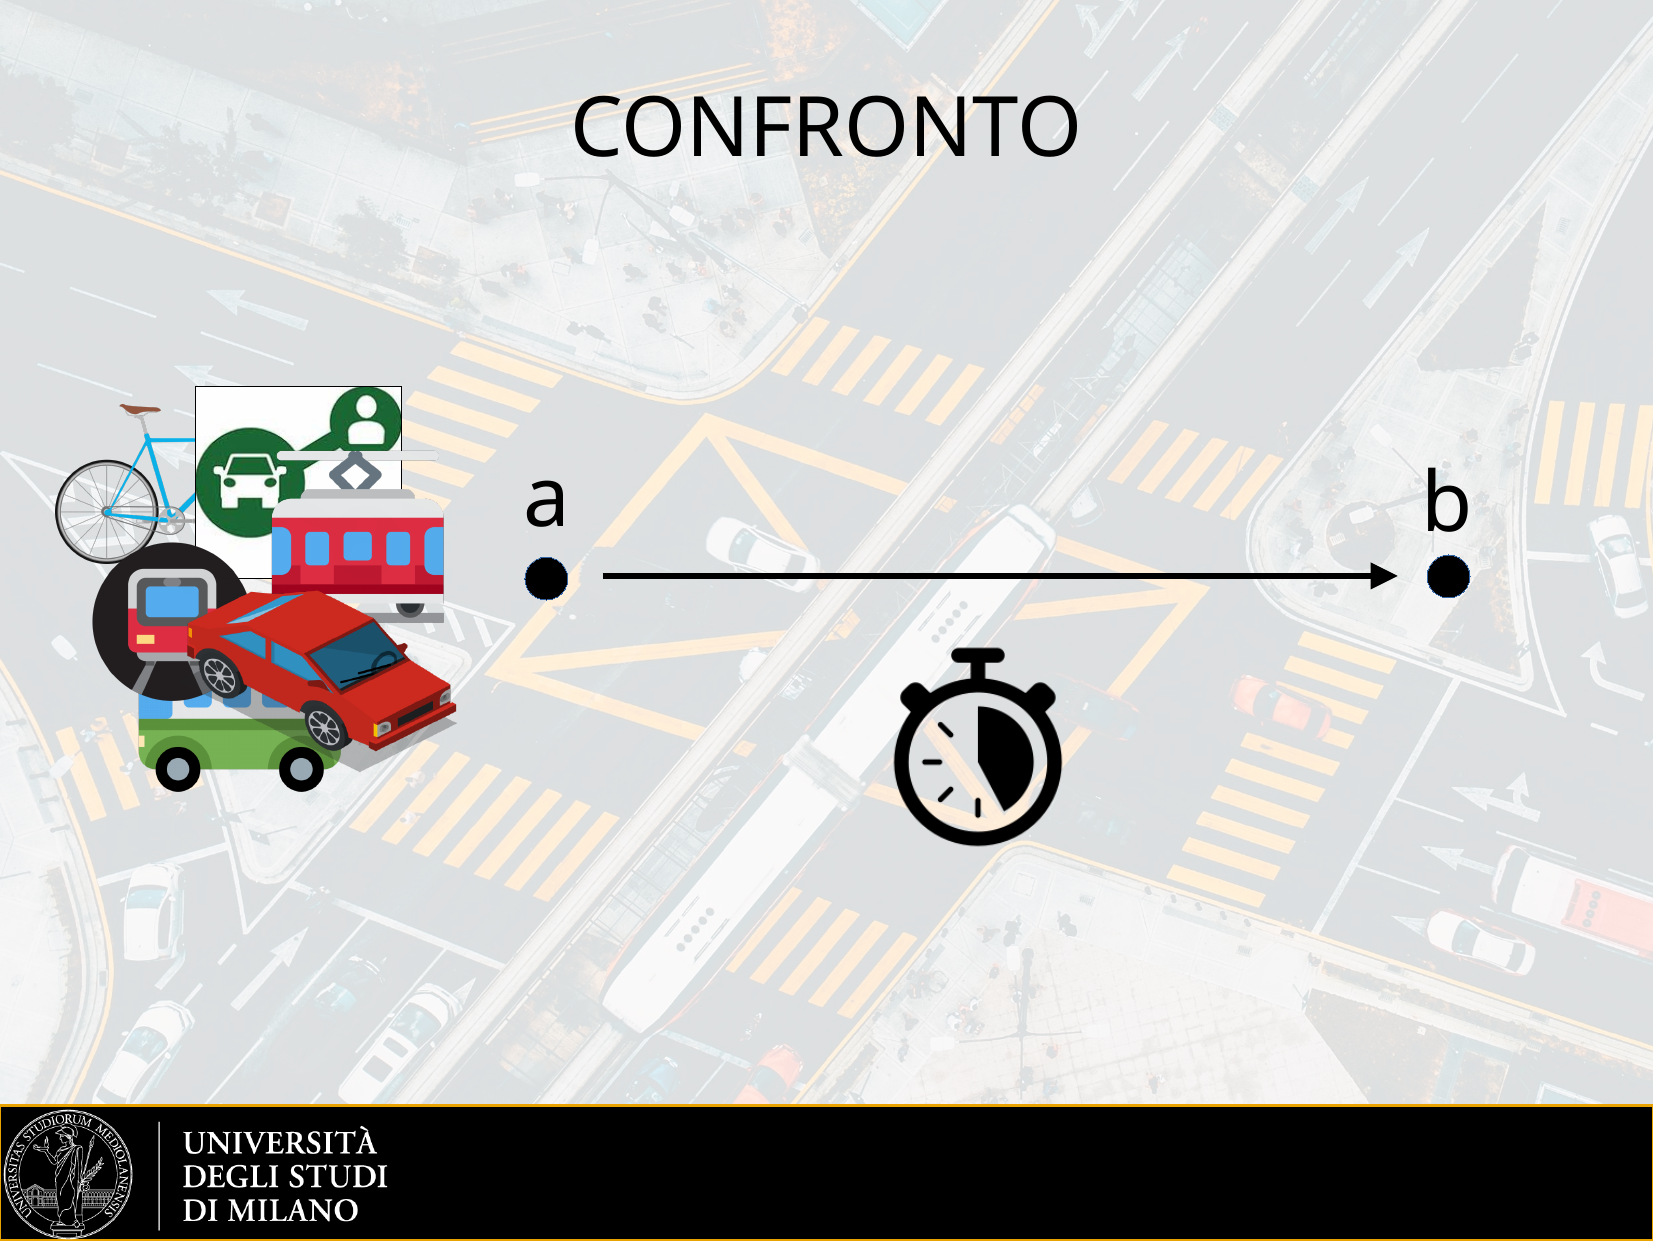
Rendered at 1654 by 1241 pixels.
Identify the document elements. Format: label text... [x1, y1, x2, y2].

text_box [0, 1105, 1653, 1241]
text_box b [1363, 435, 1531, 560]
picture [0, 1106, 391, 1241]
text_box [524, 557, 568, 601]
picture [870, 639, 1086, 856]
text_box [1427, 560, 1471, 598]
text_box a [463, 430, 631, 556]
picture [55, 386, 485, 871]
text_box CONFRONTO [218, 60, 1435, 196]
